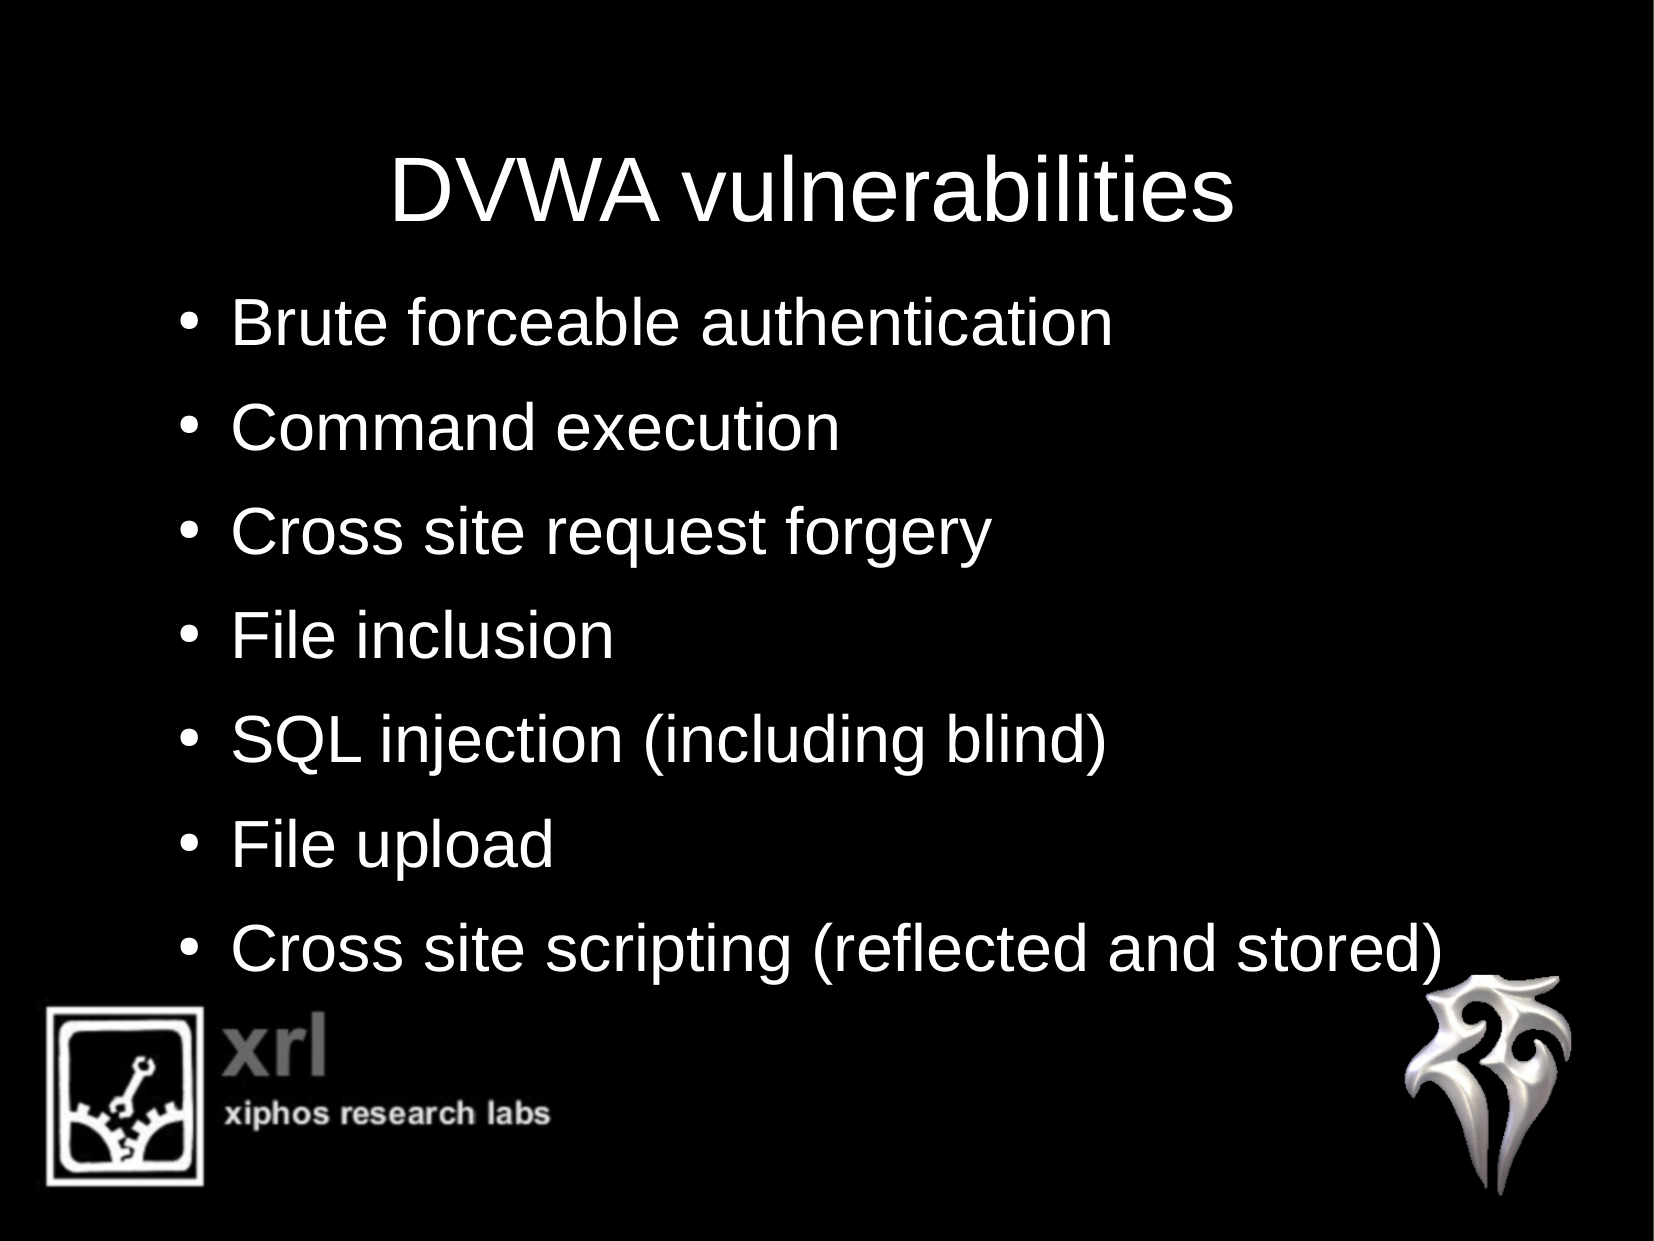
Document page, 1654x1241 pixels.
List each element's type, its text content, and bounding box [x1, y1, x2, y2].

title DVWA vulnerabilities [128, 85, 1499, 293]
list Brute forceable authentication Command execution Cross site request forgery File inclusion SQL injection (including blind) File upload Cross site scripting (reflected and stored) [141, 285, 1501, 1104]
picture [0, 0, 1654, 1241]
